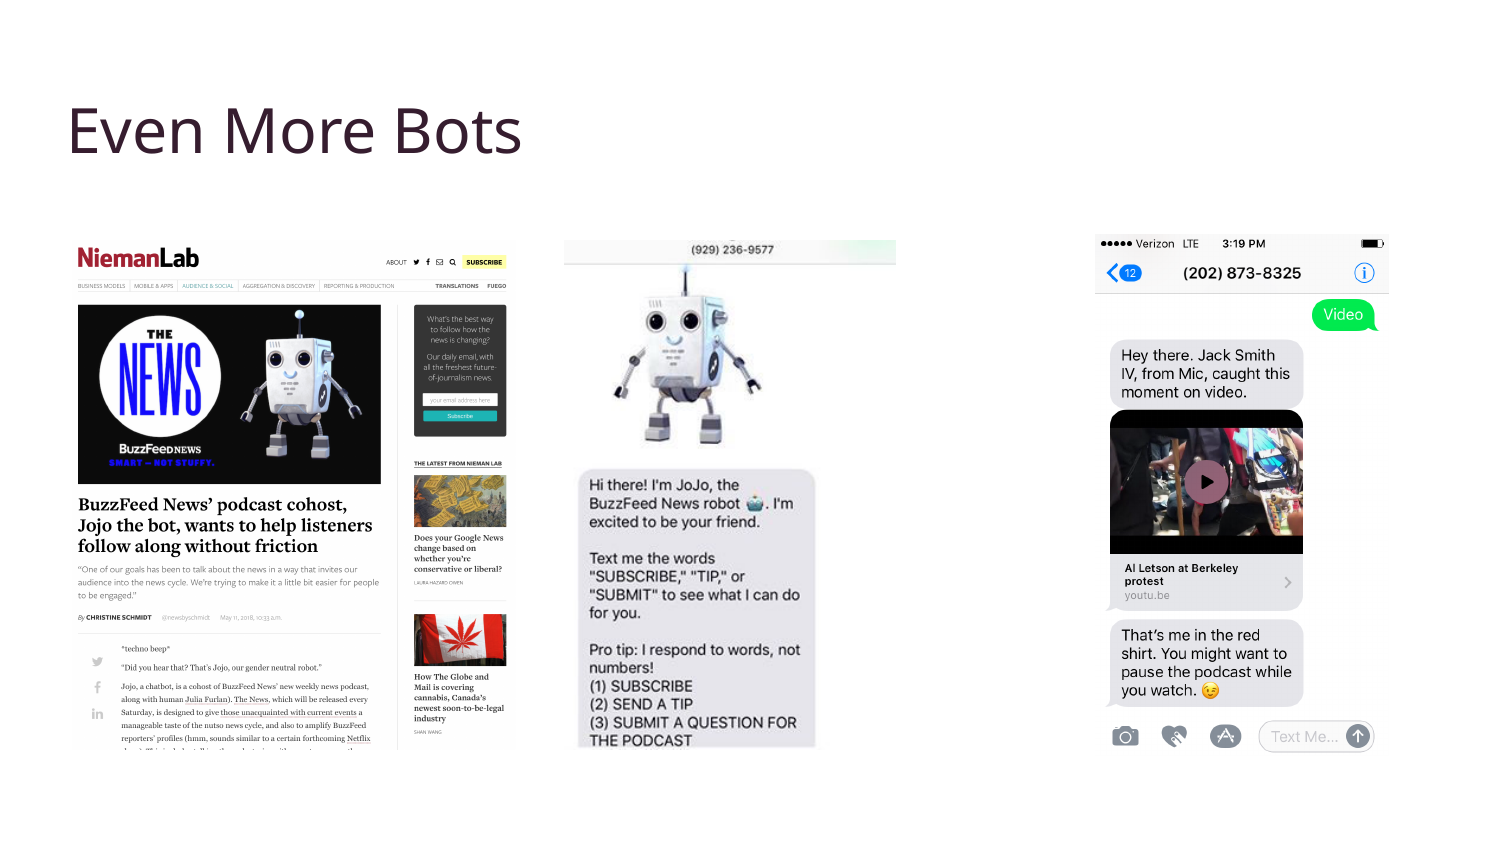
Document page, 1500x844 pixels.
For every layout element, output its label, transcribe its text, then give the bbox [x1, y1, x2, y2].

title Even More Bots [51, 61, 1449, 182]
picture [564, 240, 896, 750]
picture [1095, 234, 1389, 756]
picture [72, 240, 516, 750]
